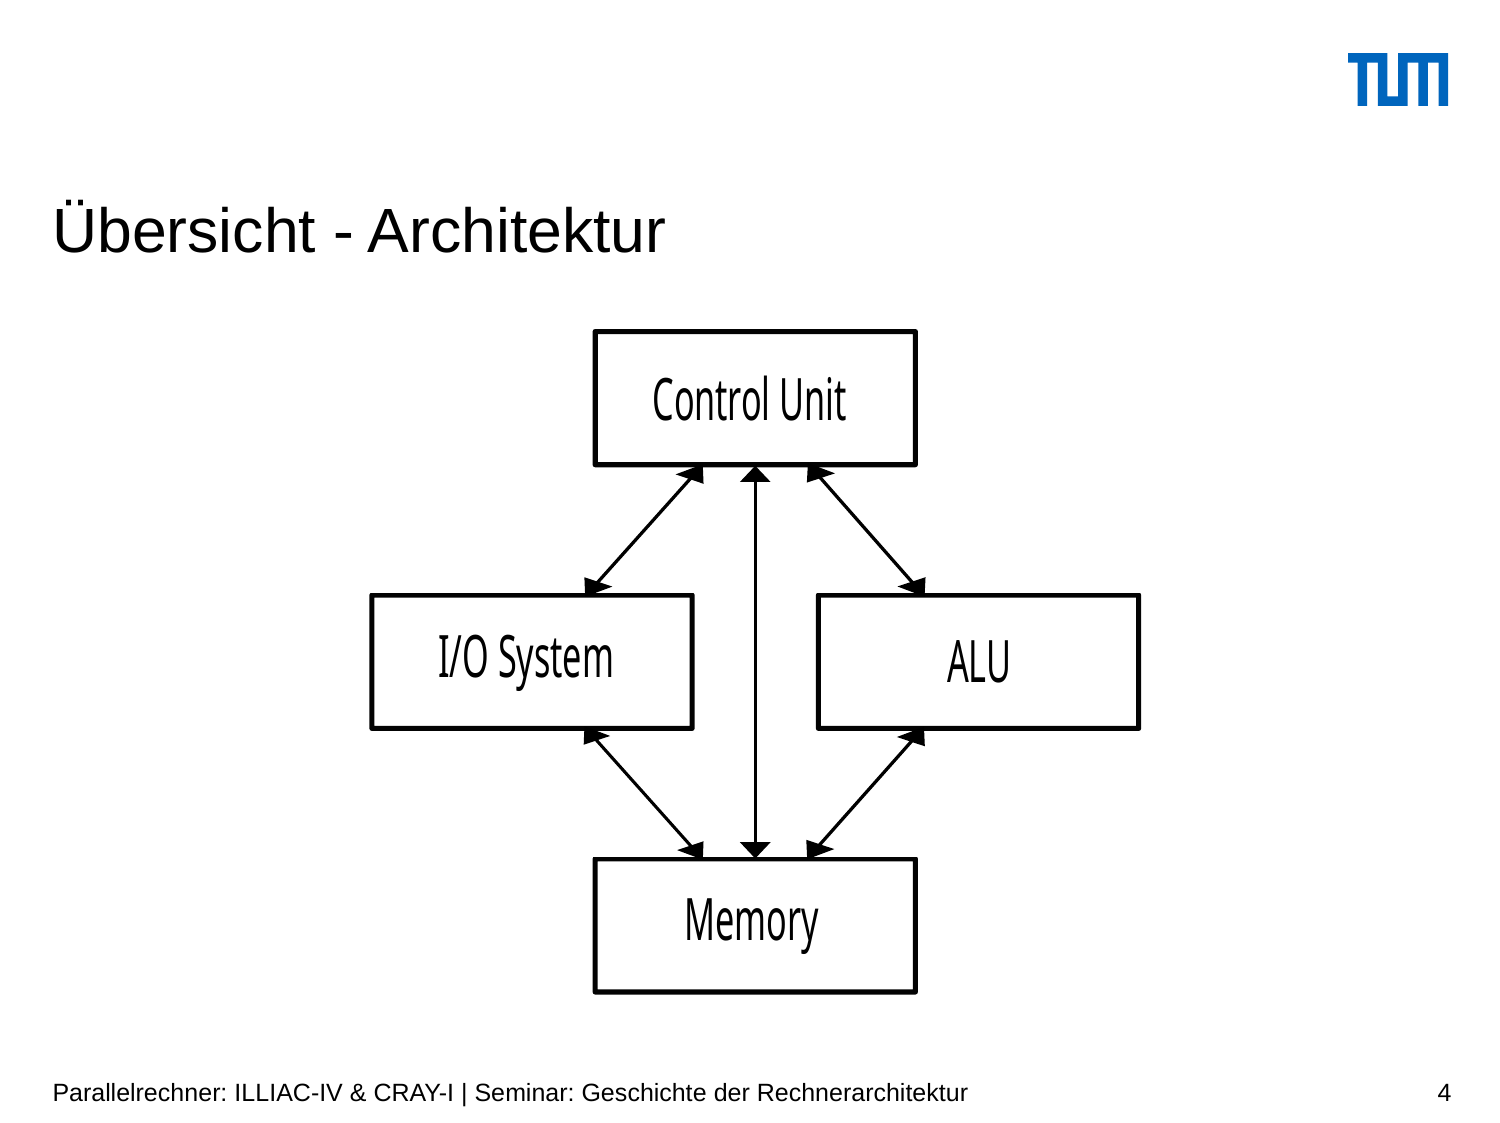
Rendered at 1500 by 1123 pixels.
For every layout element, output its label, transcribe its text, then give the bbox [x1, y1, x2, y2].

title Übersicht - Architektur [52, 199, 1453, 262]
picture [351, 318, 1146, 1004]
